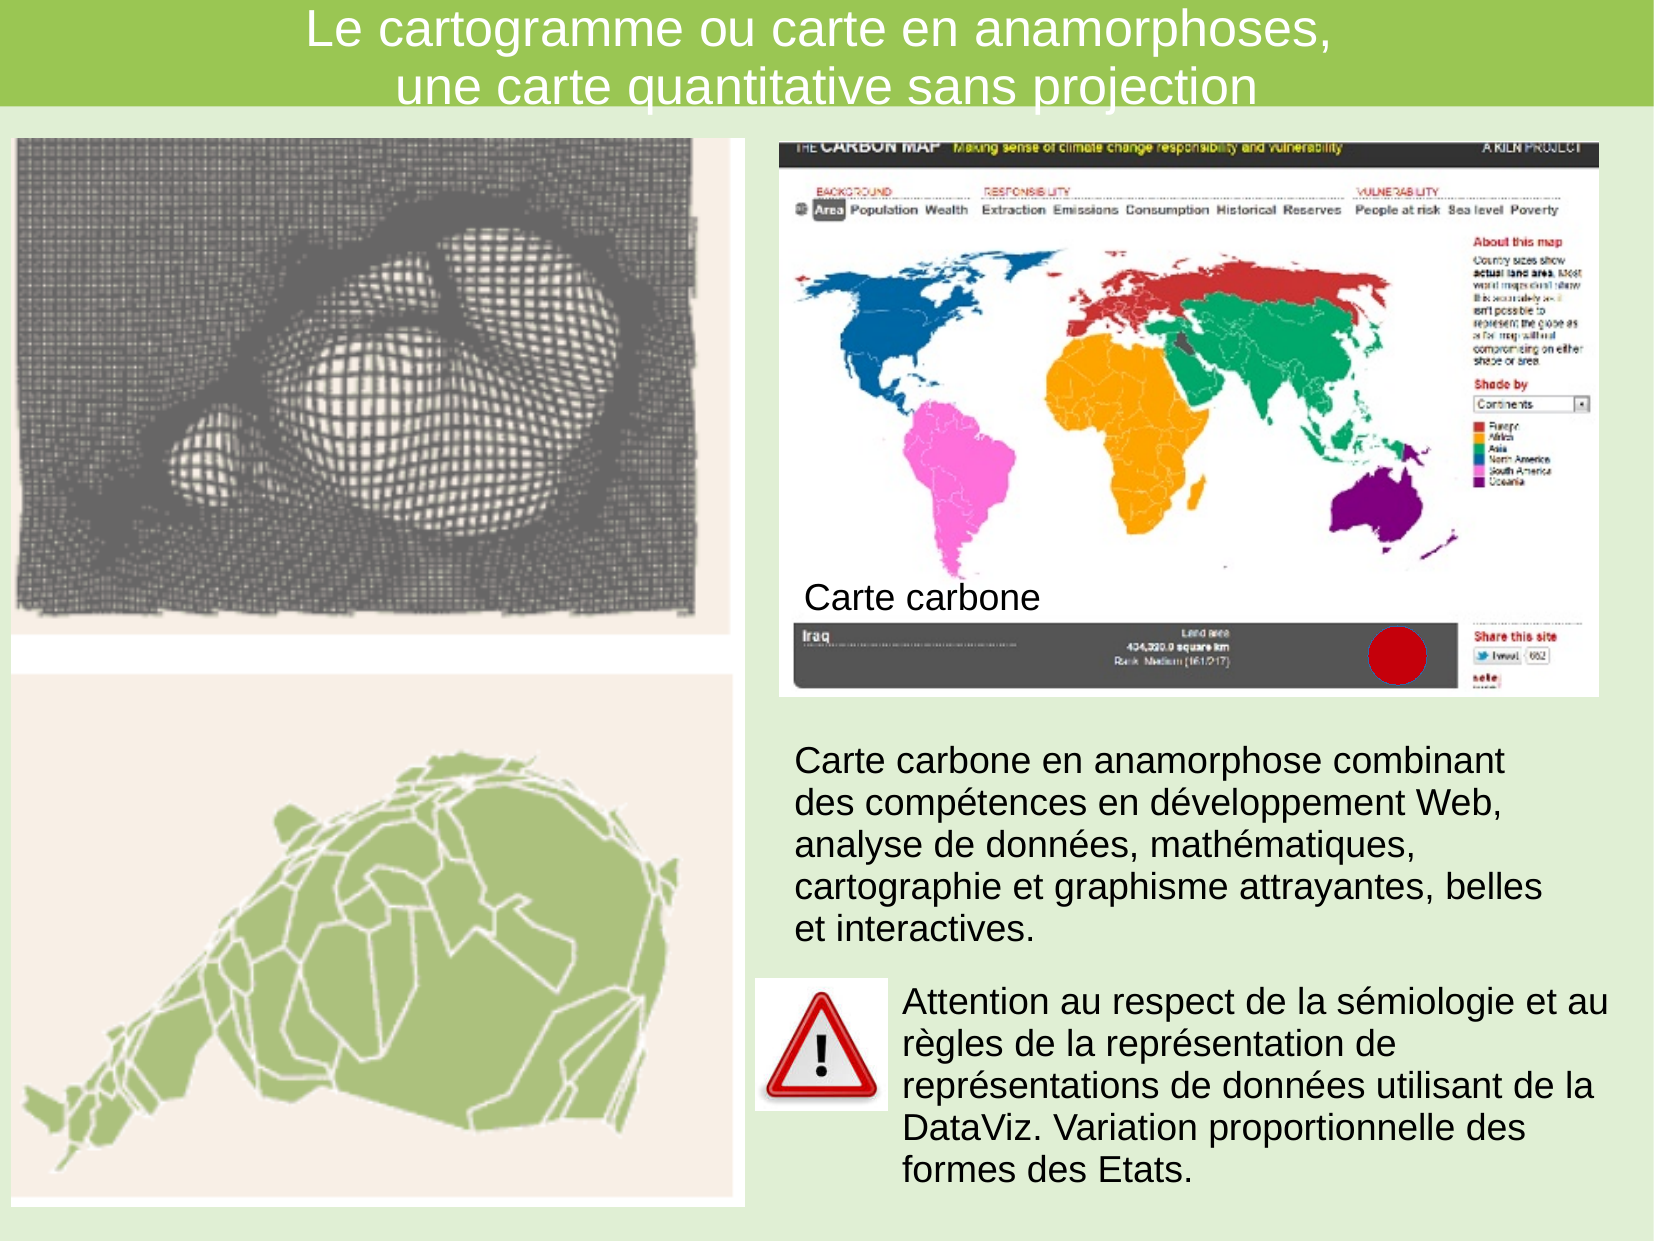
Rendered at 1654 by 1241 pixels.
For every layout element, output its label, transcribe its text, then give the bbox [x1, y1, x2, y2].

picture [755, 978, 887, 1111]
text_box Attention au respect de la sémiologie et au règles de la représentation de représentations de données utilisant de la DataViz. Variation proportionnelle des formes des Etats. [887, 973, 1642, 1199]
text_box Carte carbone [789, 569, 1144, 626]
picture [11, 138, 745, 1207]
picture [779, 141, 1599, 697]
text_box Carte carbone en anamorphose combinant des compétences en développement Web, analyse de données, mathématiques, cartographie et graphisme attrayantes, belles et interactives. [779, 732, 1583, 958]
text_box [1367, 625, 1428, 686]
text_box Le cartogramme ou carte en anamorphoses, une carte quantitative sans projection [47, 0, 1607, 116]
list [745, 165, 1571, 1193]
